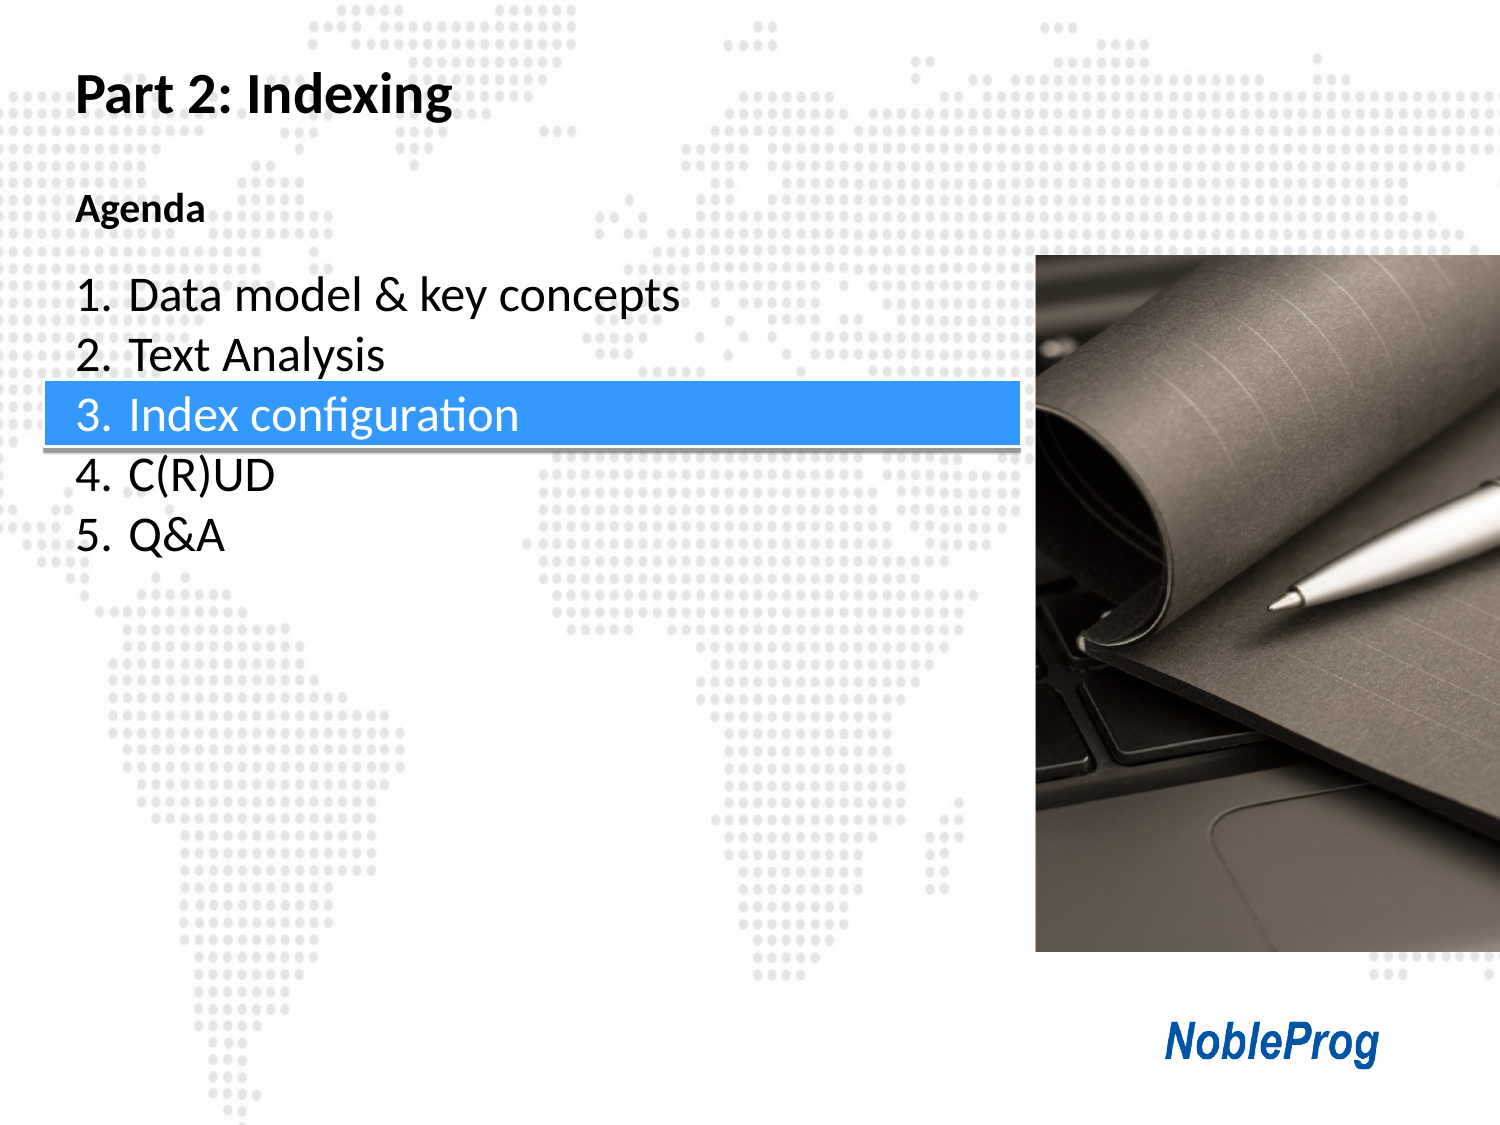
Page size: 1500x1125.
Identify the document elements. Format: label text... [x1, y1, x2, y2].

text_box [43, 379, 75, 447]
picture [0, 0, 1500, 1125]
text_box Data model & key concepts Text Analysis Index configuration C(R)UD Q&A [75, 261, 1425, 958]
text_box Part 2: Indexing [75, 55, 1425, 127]
text_box Agenda [75, 180, 1425, 231]
